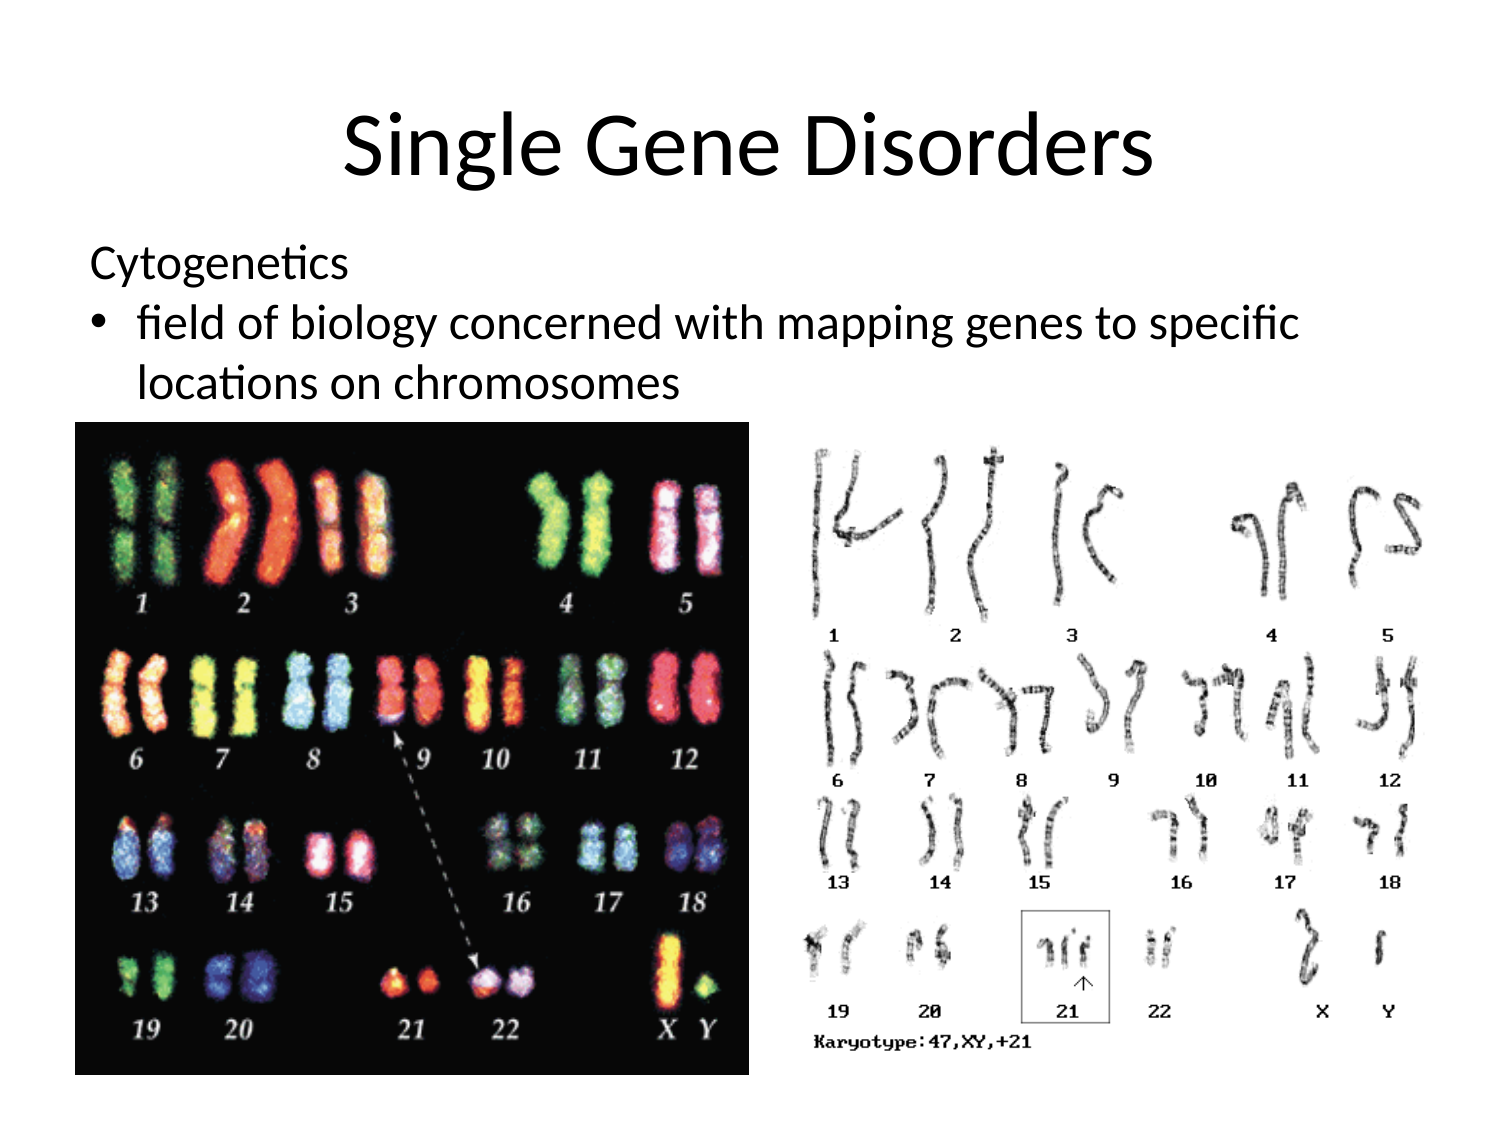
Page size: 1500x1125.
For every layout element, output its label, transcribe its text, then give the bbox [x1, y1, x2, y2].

picture [800, 441, 1432, 1061]
picture [75, 508, 749, 1120]
title Single Gene Disorders [75, 45, 1425, 233]
text_box Cytogenetics field of biology concerned with mapping genes to specific locations on chromosomes [74, 222, 1404, 508]
